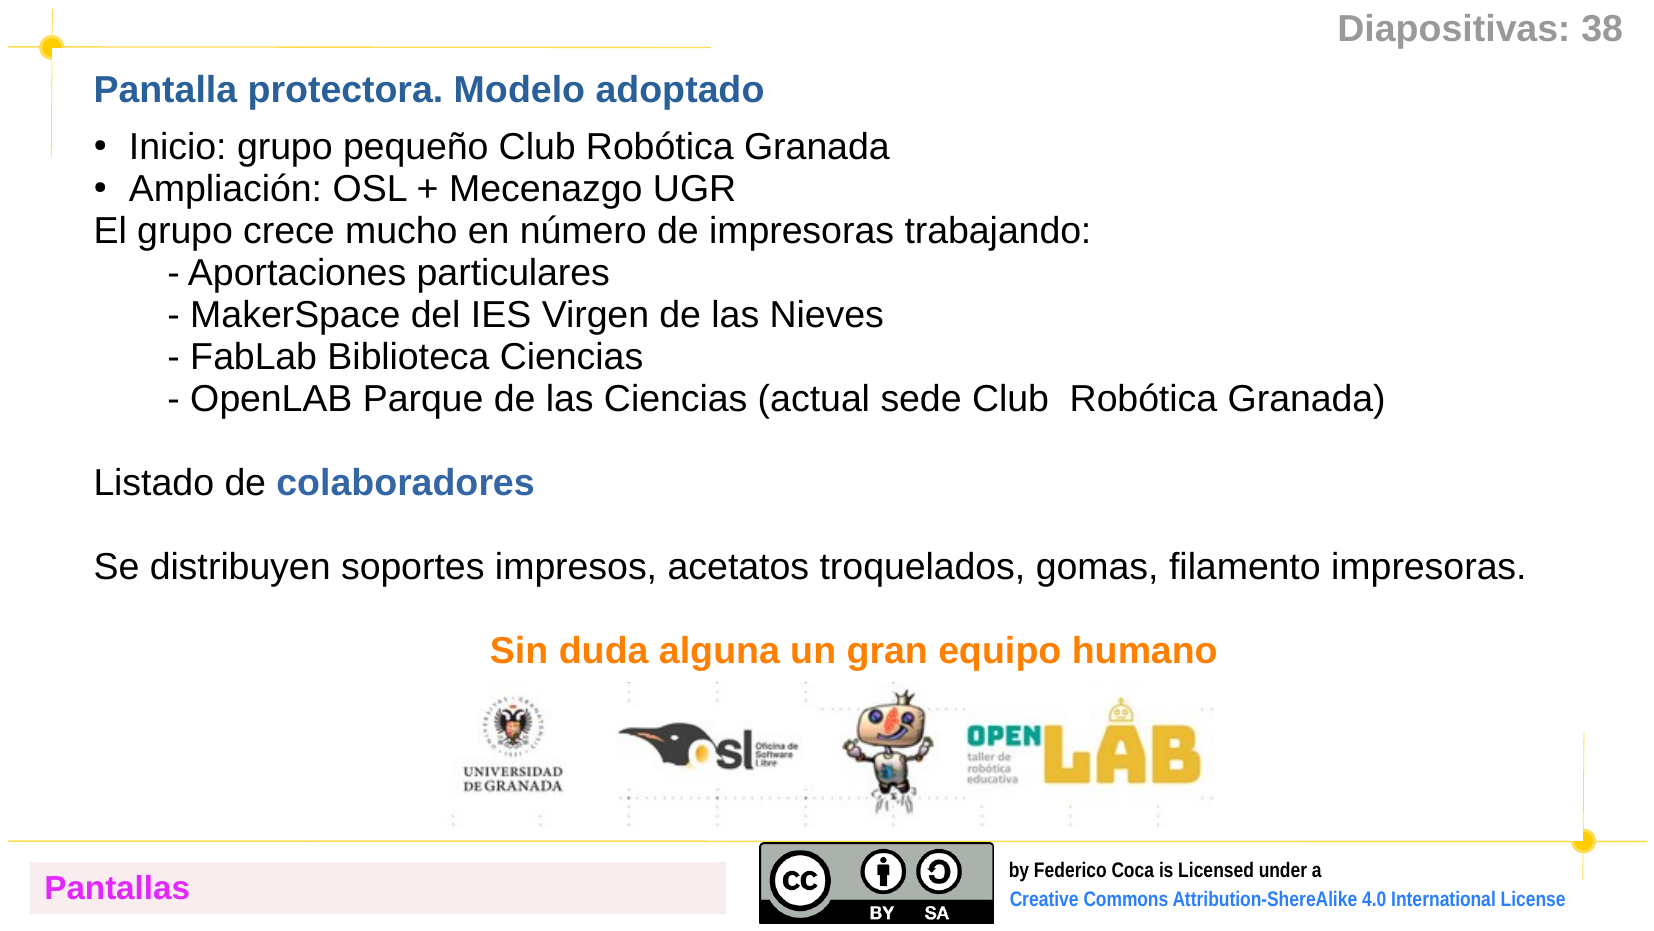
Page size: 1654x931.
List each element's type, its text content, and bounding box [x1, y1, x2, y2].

text_box Pantalla protectora. Modelo adoptado [78, 61, 886, 118]
text_box Pantallas [29, 862, 727, 915]
picture [440, 682, 1214, 827]
text_box Inicio: grupo pequeño Club Robótica Granada Ampliación: OSL + Mecenazgo UGR El grupo crece mucho en número de impresoras trabajando: - Aportaciones particulares - MakerSpace del IES Virgen de las Nieves - FabLab Biblioteca Ciencias - OpenLAB Parque de las Ciencias (actual sede Club Robótica Granada) Listado de colaboradores Se distribuyen soportes impresos, acetatos troquelados, gomas, filamento impresoras. Sin duda alguna un gran equipo humano [78, 118, 1630, 679]
text_box Diapositivas: 38 [1322, 0, 1644, 57]
